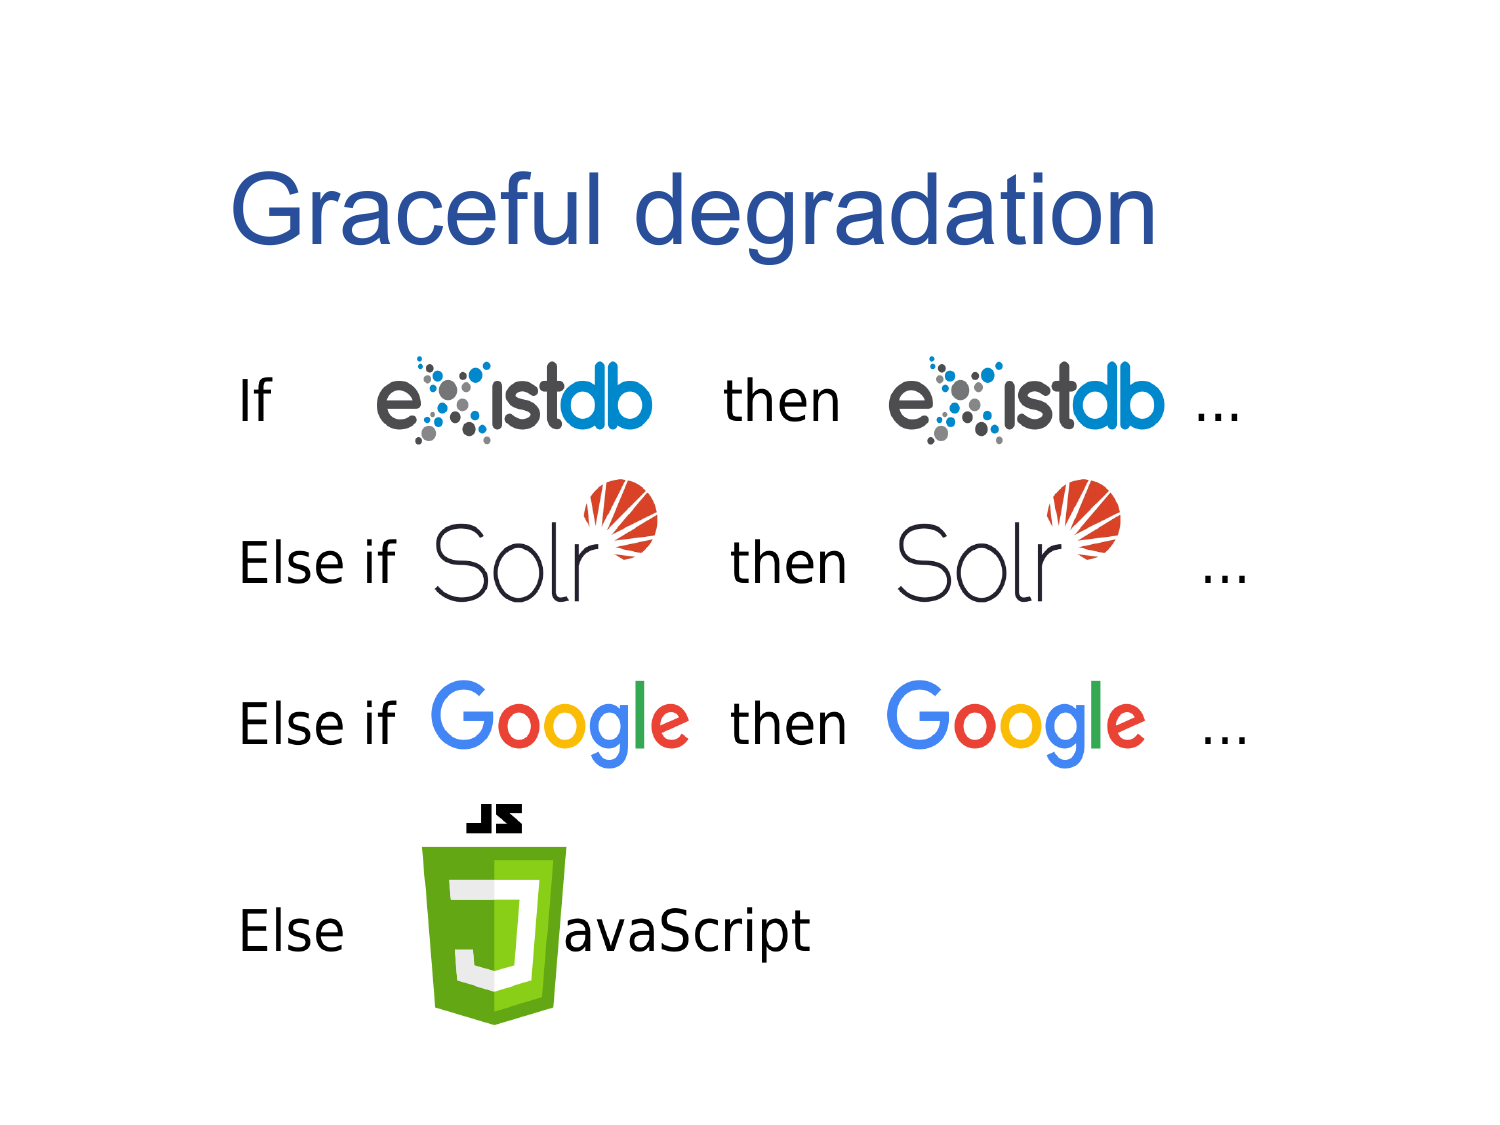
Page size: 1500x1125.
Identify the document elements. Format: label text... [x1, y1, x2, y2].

title Graceful degradation [181, 115, 1209, 304]
picture [201, 342, 1299, 1048]
